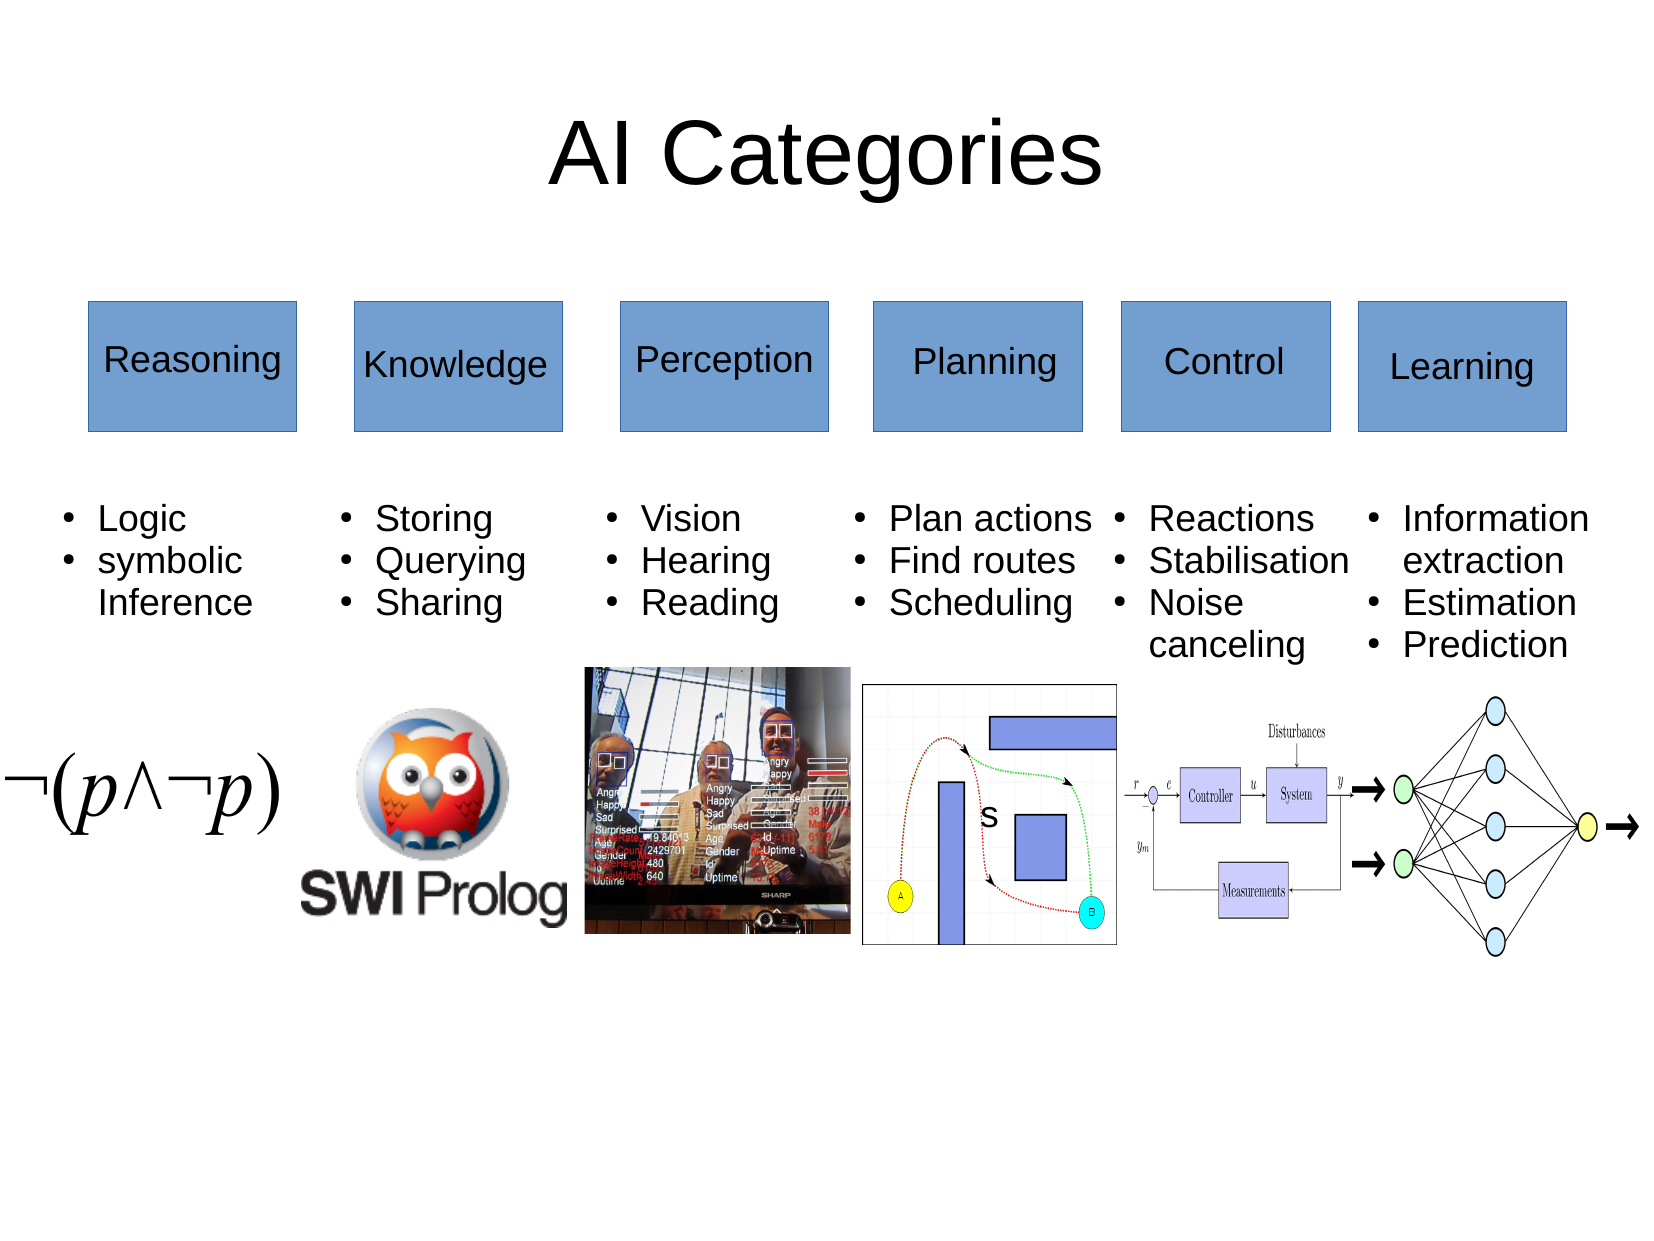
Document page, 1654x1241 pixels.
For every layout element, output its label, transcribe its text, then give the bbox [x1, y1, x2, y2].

text_box [354, 301, 563, 336]
picture [584, 667, 851, 934]
picture [301, 708, 567, 928]
text_box [1121, 301, 1331, 432]
text_box Knowledge [348, 336, 563, 394]
picture [0, 738, 284, 845]
text_box Reasoning [88, 330, 297, 388]
text_box [620, 388, 829, 432]
title AI Categories [82, 49, 1571, 257]
text_box [873, 301, 1083, 432]
text_box Perception [620, 330, 829, 388]
text_box [620, 301, 829, 330]
picture [862, 684, 1117, 945]
text_box Plan actions Find routes Scheduling [838, 490, 1098, 715]
text_box [88, 388, 297, 432]
text_box Vision Hearing Reading [590, 490, 838, 667]
text_box [354, 394, 563, 432]
text_box Logic symbolic Inference [47, 490, 308, 673]
text_box Storing Querying Sharing [324, 490, 590, 715]
text_box Reactions Stabilisation Noise canceling [1098, 490, 1352, 757]
text_box Information extraction Estimation Prediction [1352, 490, 1630, 696]
text_box Learning [1358, 301, 1567, 432]
picture [1119, 696, 1639, 957]
text_box Control [1149, 332, 1300, 390]
text_box [88, 301, 297, 330]
text_box Planning [897, 332, 1073, 390]
